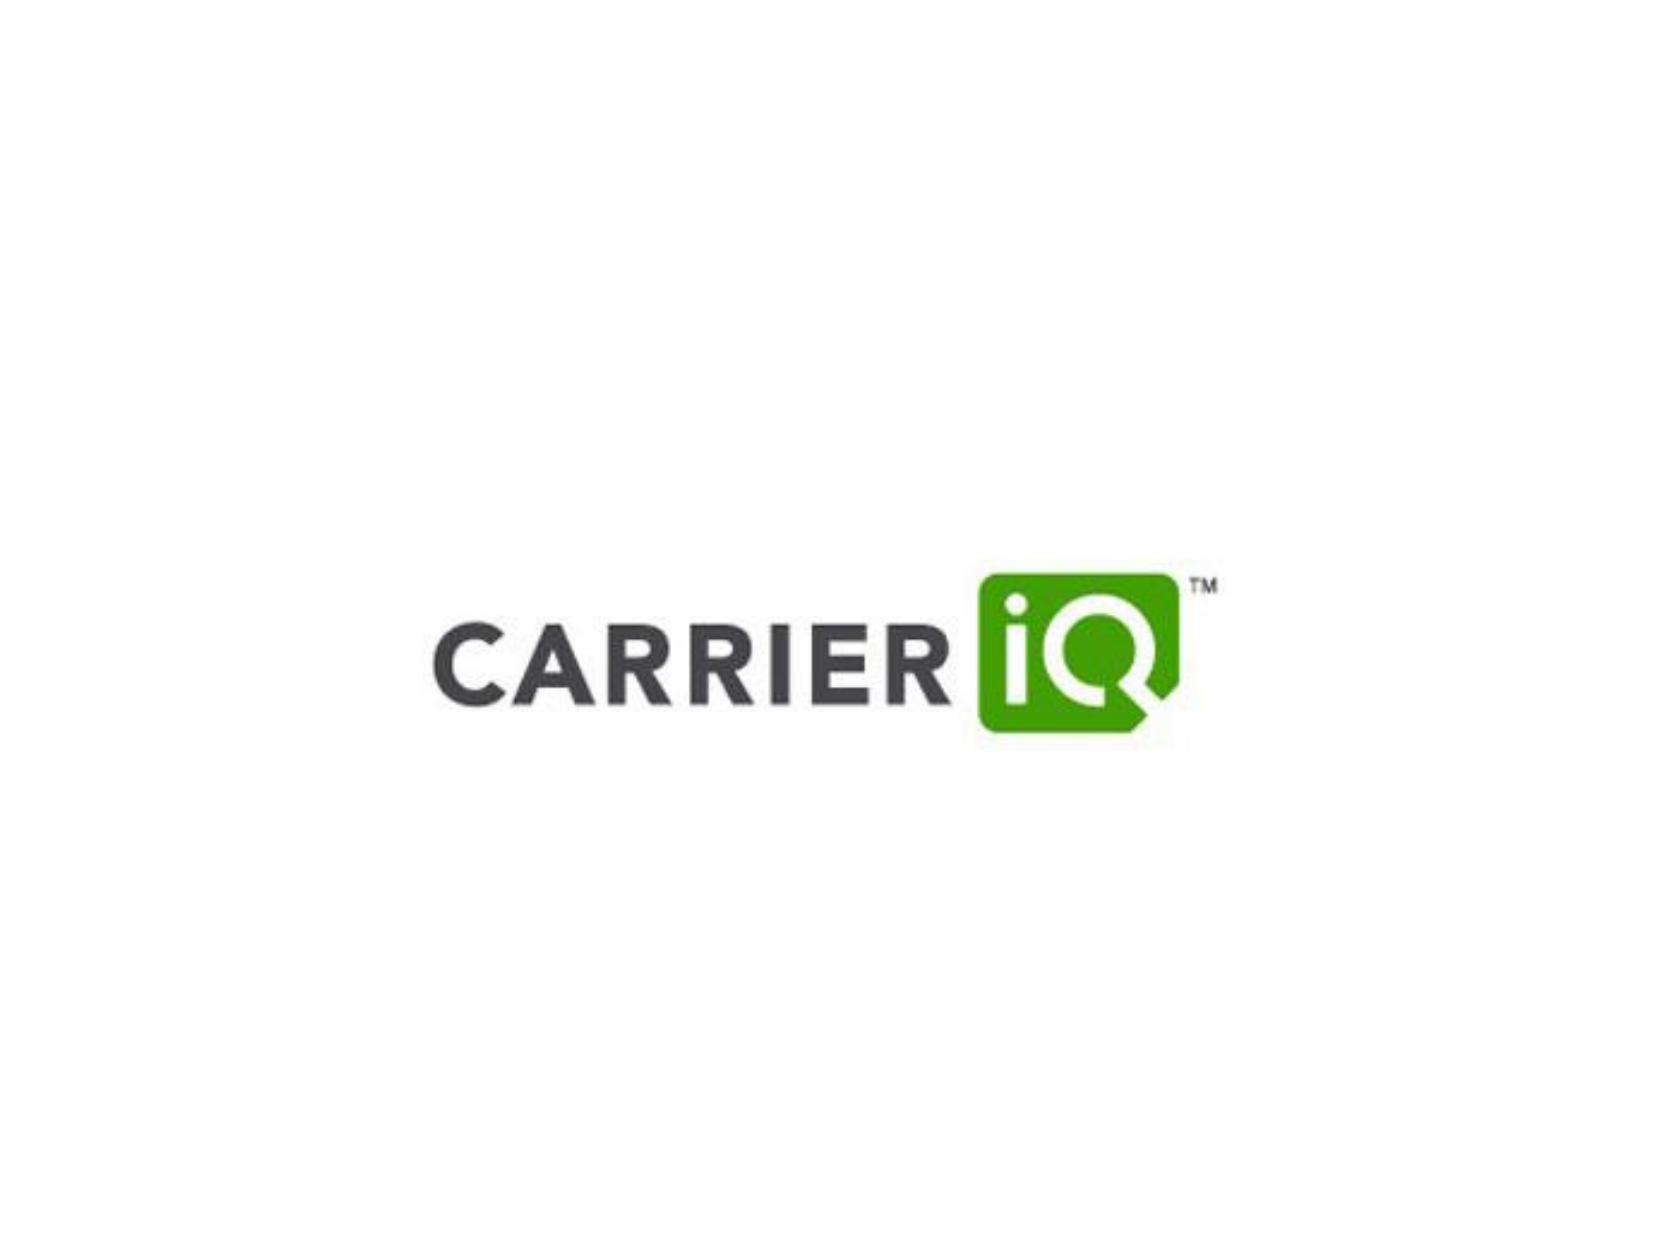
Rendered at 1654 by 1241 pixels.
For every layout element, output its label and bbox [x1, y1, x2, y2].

picture [287, 290, 1367, 1010]
